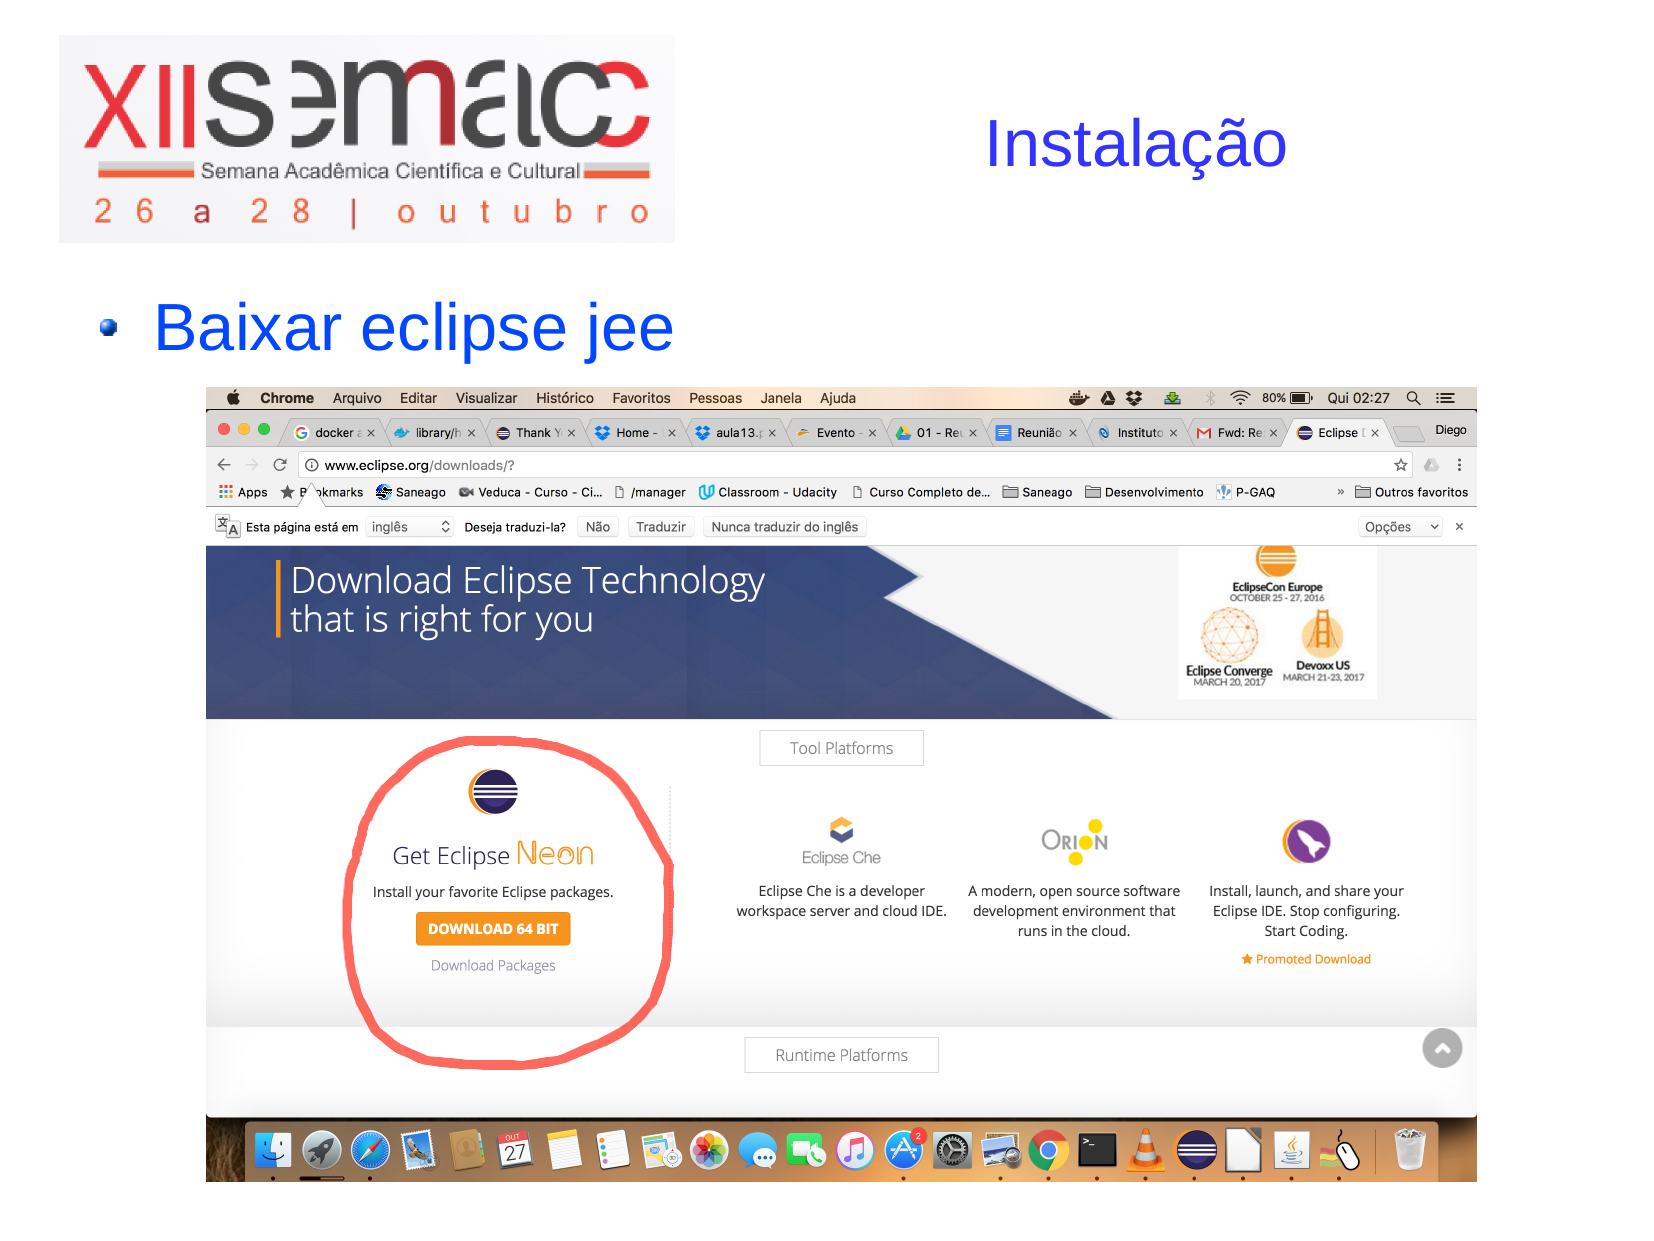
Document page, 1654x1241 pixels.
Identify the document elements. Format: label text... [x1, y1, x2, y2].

picture [206, 387, 1477, 1182]
title Instalação [679, 49, 1595, 237]
picture [59, 35, 675, 243]
list Baixar eclipse jee [82, 290, 1571, 1109]
